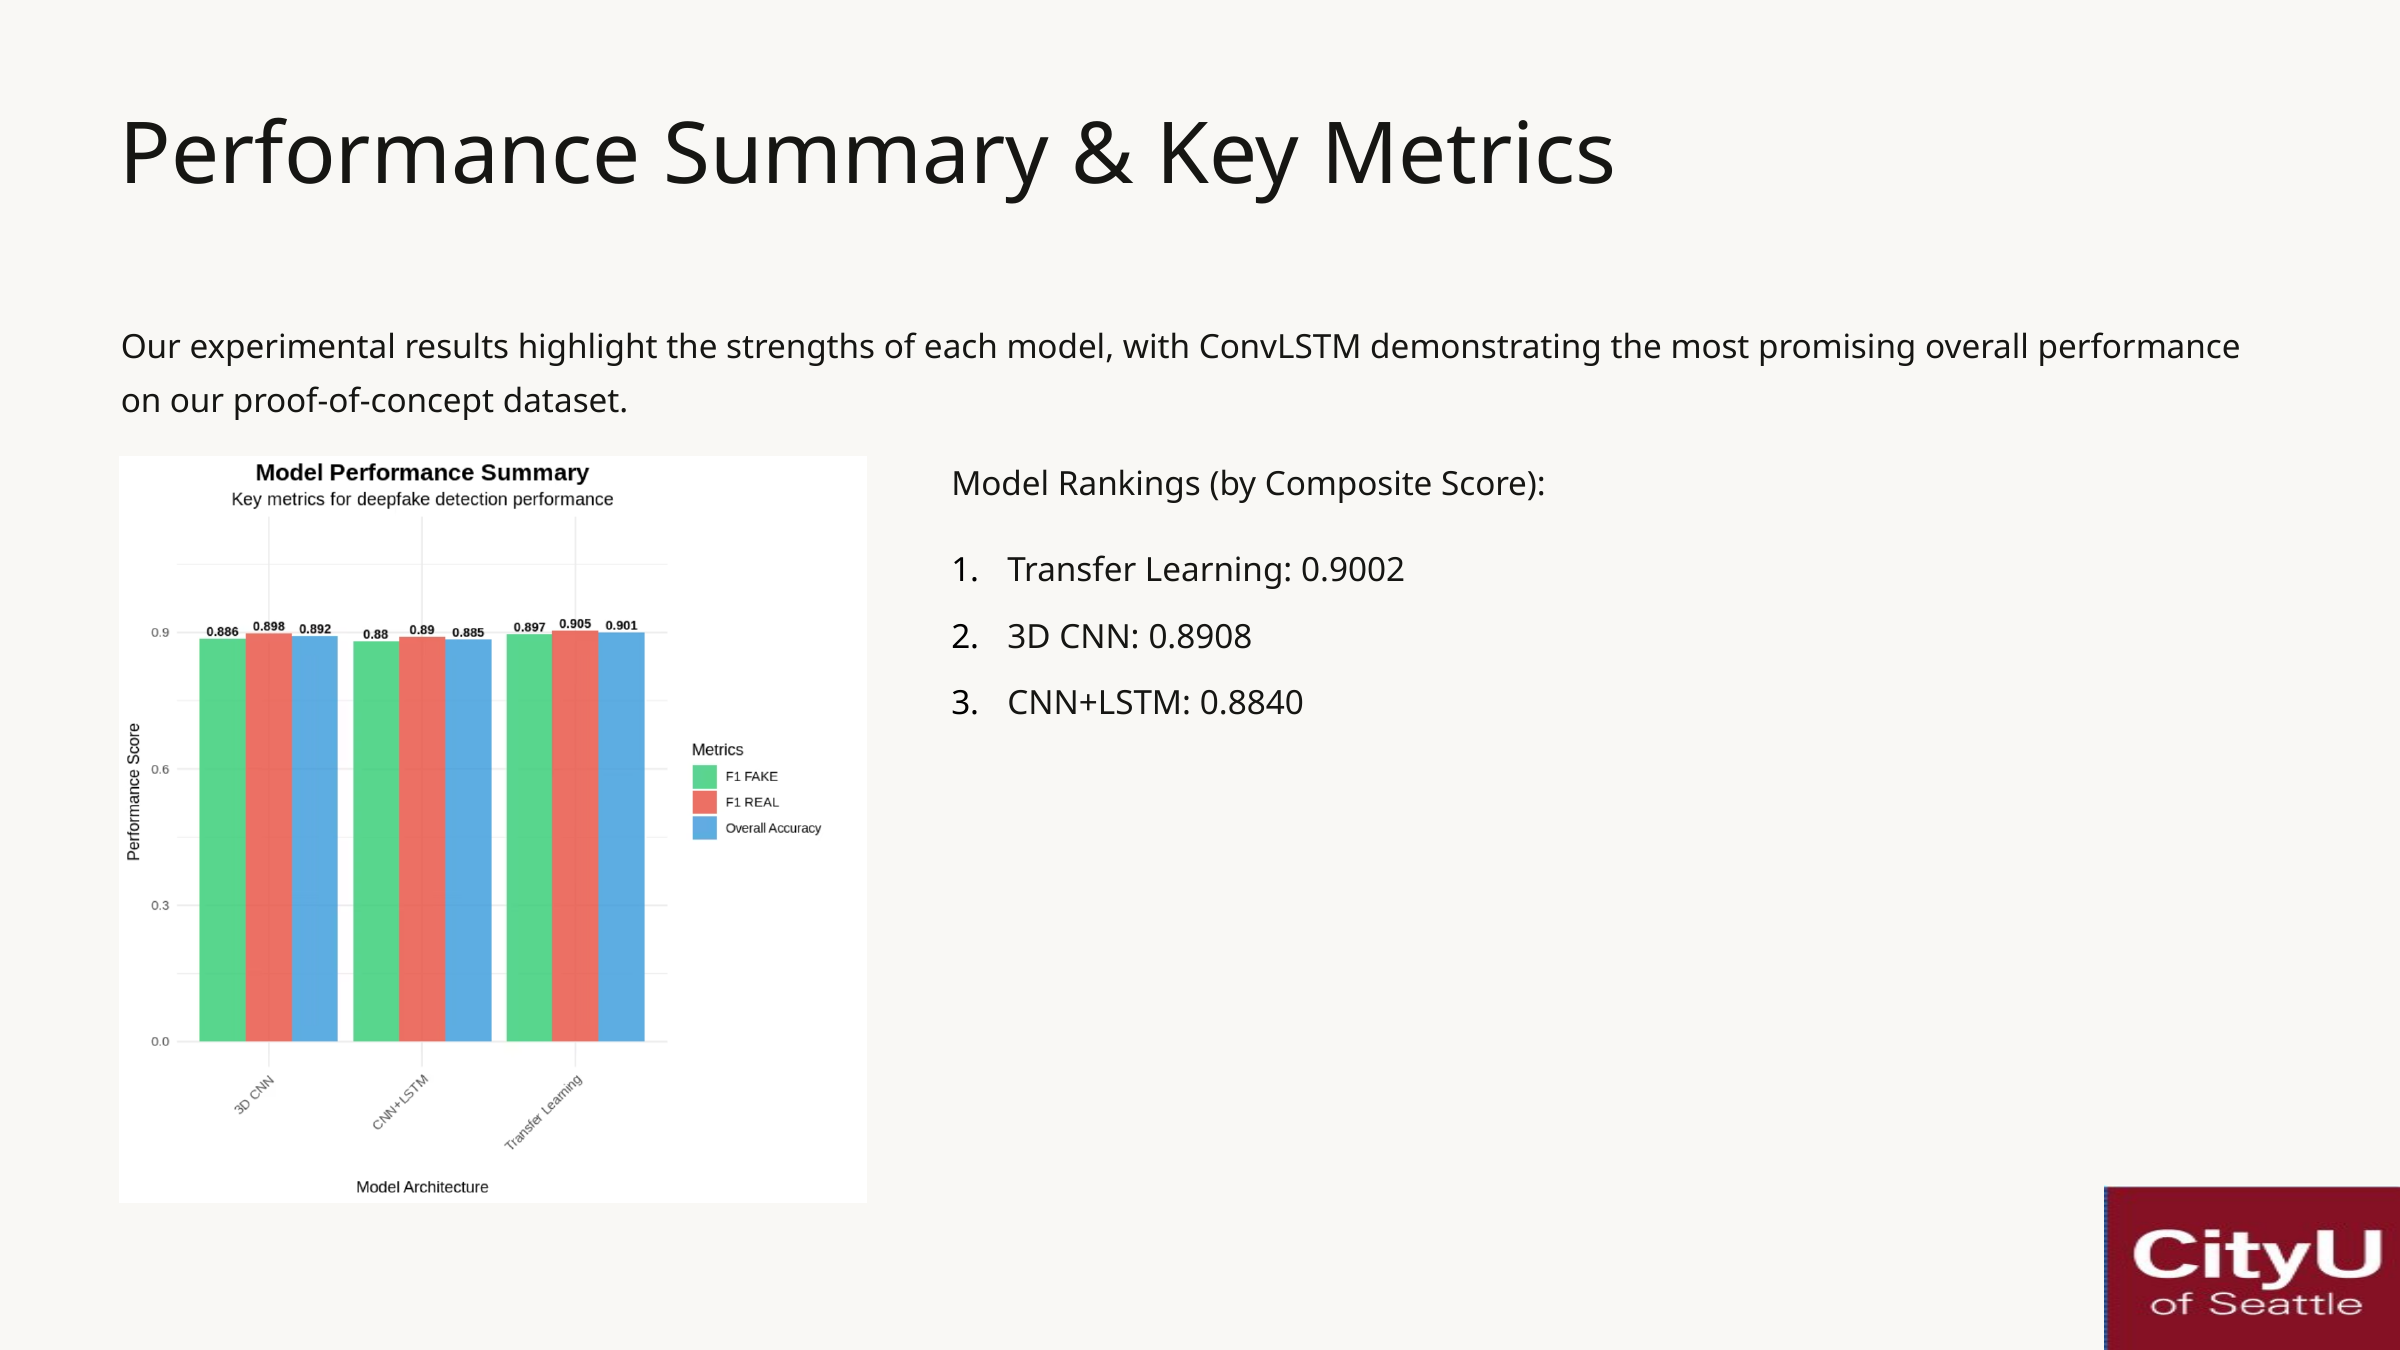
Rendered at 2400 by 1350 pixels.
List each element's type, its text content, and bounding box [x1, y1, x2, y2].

text_box 3D CNN: 0.8908 [951, 601, 2282, 655]
text_box Our experimental results highlight the strengths of each model, with ConvLSTM demonstrating the most promising overall performance on our proof-of-concept dataset. [121, 311, 2281, 421]
text_box Model Rankings (by Composite Score): [951, 448, 2282, 503]
picture [119, 456, 867, 1203]
text_box CNN+LSTM: 0.8840 [951, 667, 2282, 722]
picture [2104, 1185, 2400, 1350]
text_box Transfer Learning: 0.9002 [951, 534, 2282, 589]
text_box Performance Summary & Key Metrics [120, 94, 1623, 201]
